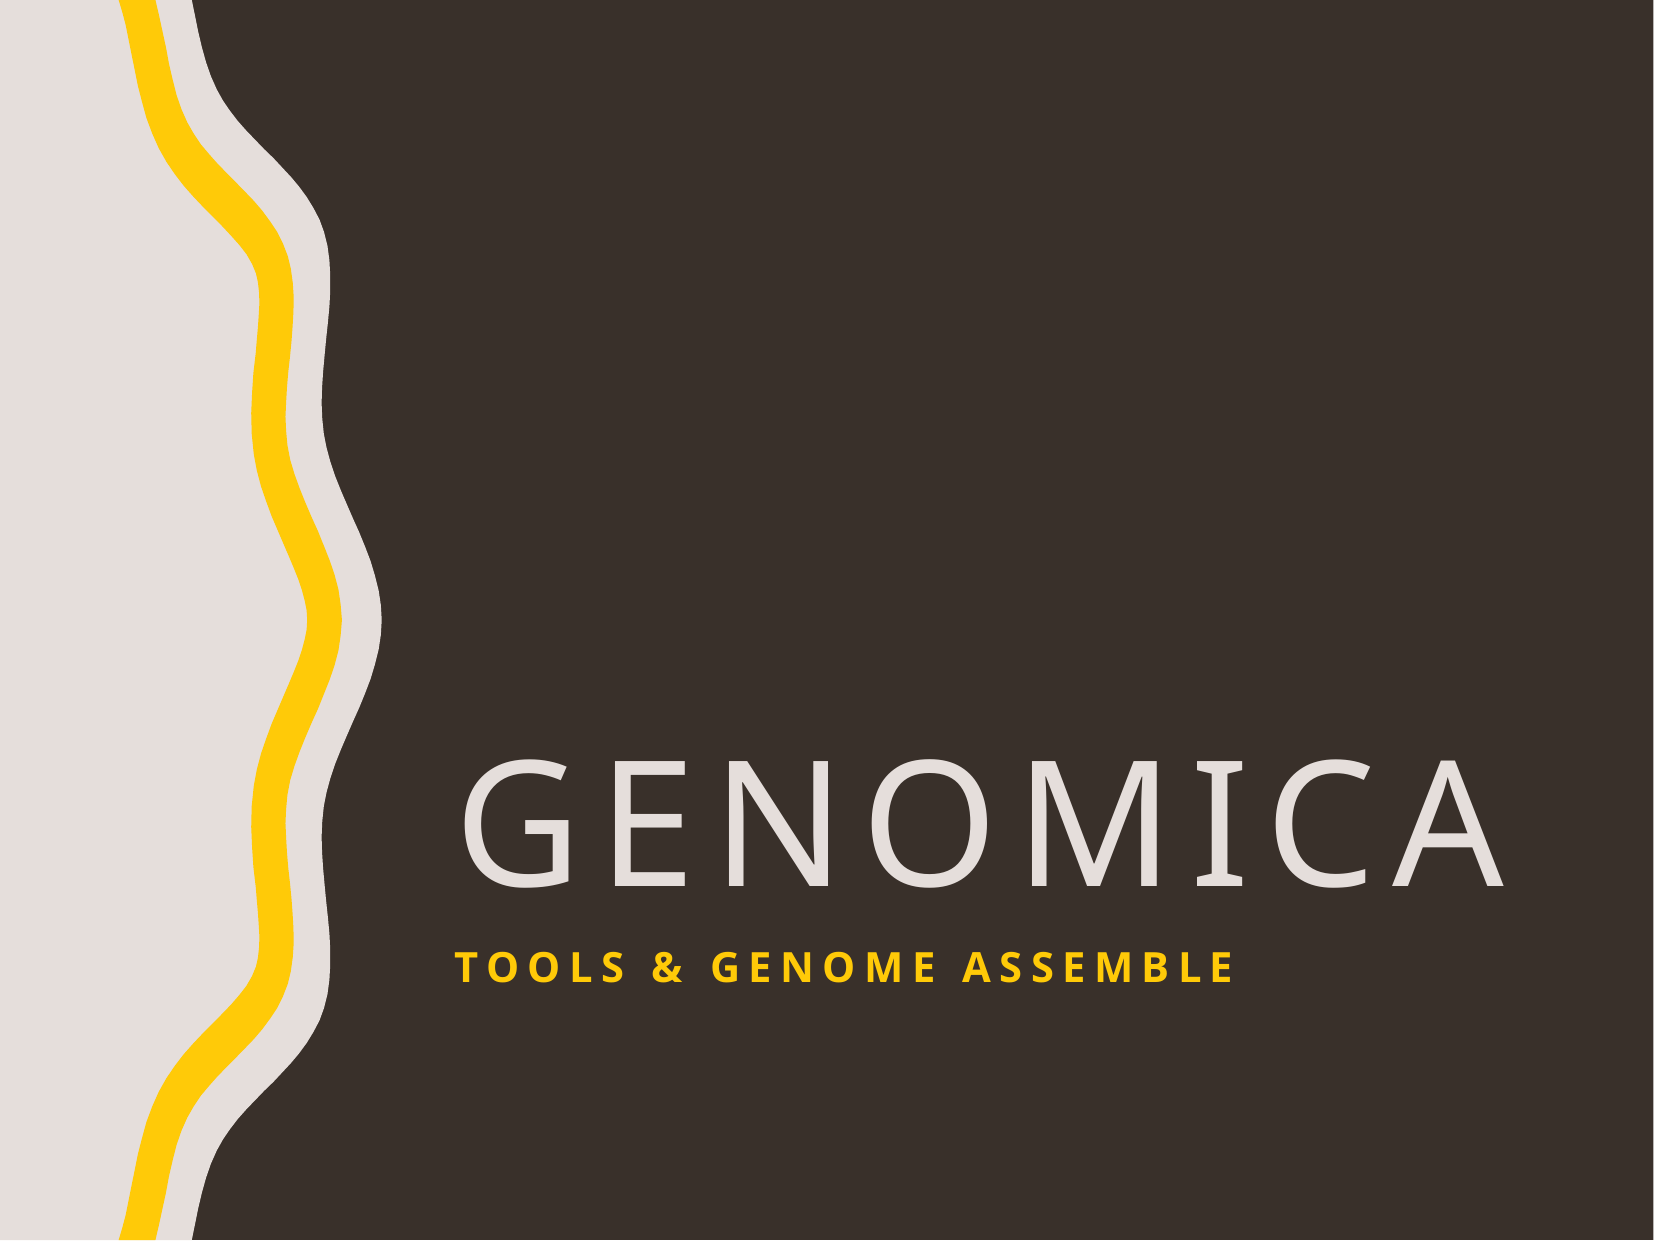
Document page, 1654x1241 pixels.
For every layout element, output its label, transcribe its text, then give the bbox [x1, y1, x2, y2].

list Tools & Genome assemble [439, 933, 1392, 1105]
title GenomicA [439, 194, 1551, 930]
